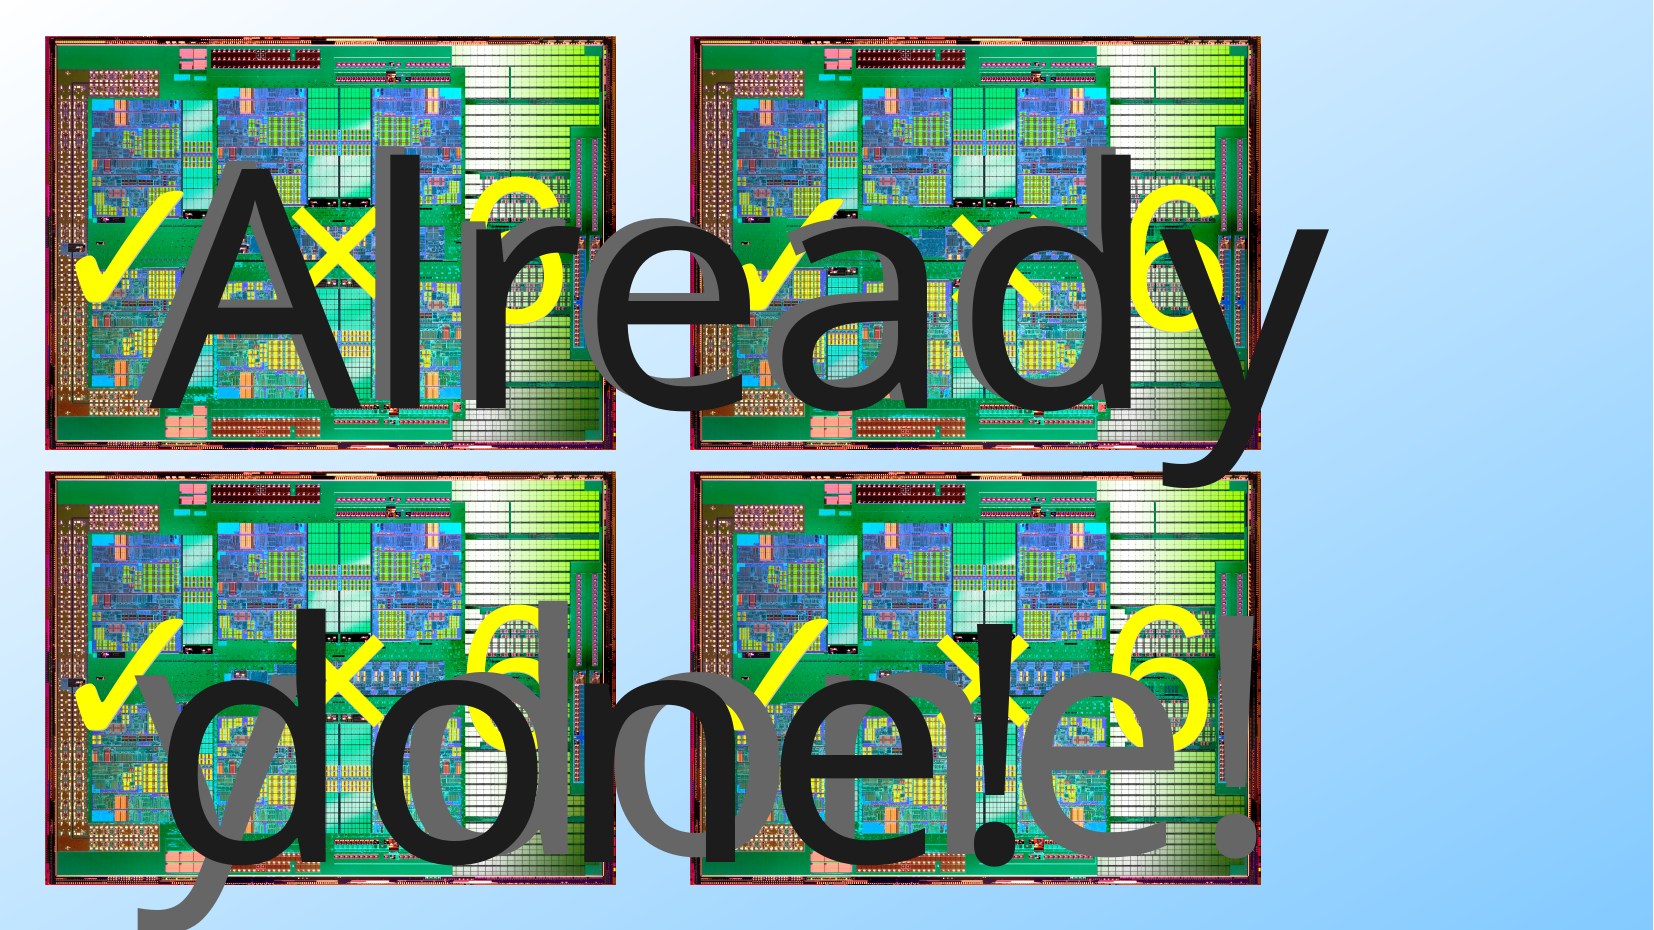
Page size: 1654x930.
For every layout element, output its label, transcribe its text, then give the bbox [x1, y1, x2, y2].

text_box ✓ × 6 [30, 126, 120, 472]
text_box Already done! [120, 36, 1306, 852]
picture [45, 472, 120, 555]
text_box Already done! [135, 44, 1651, 901]
text_box ✓ × 6 [30, 555, 135, 901]
picture [45, 36, 120, 126]
